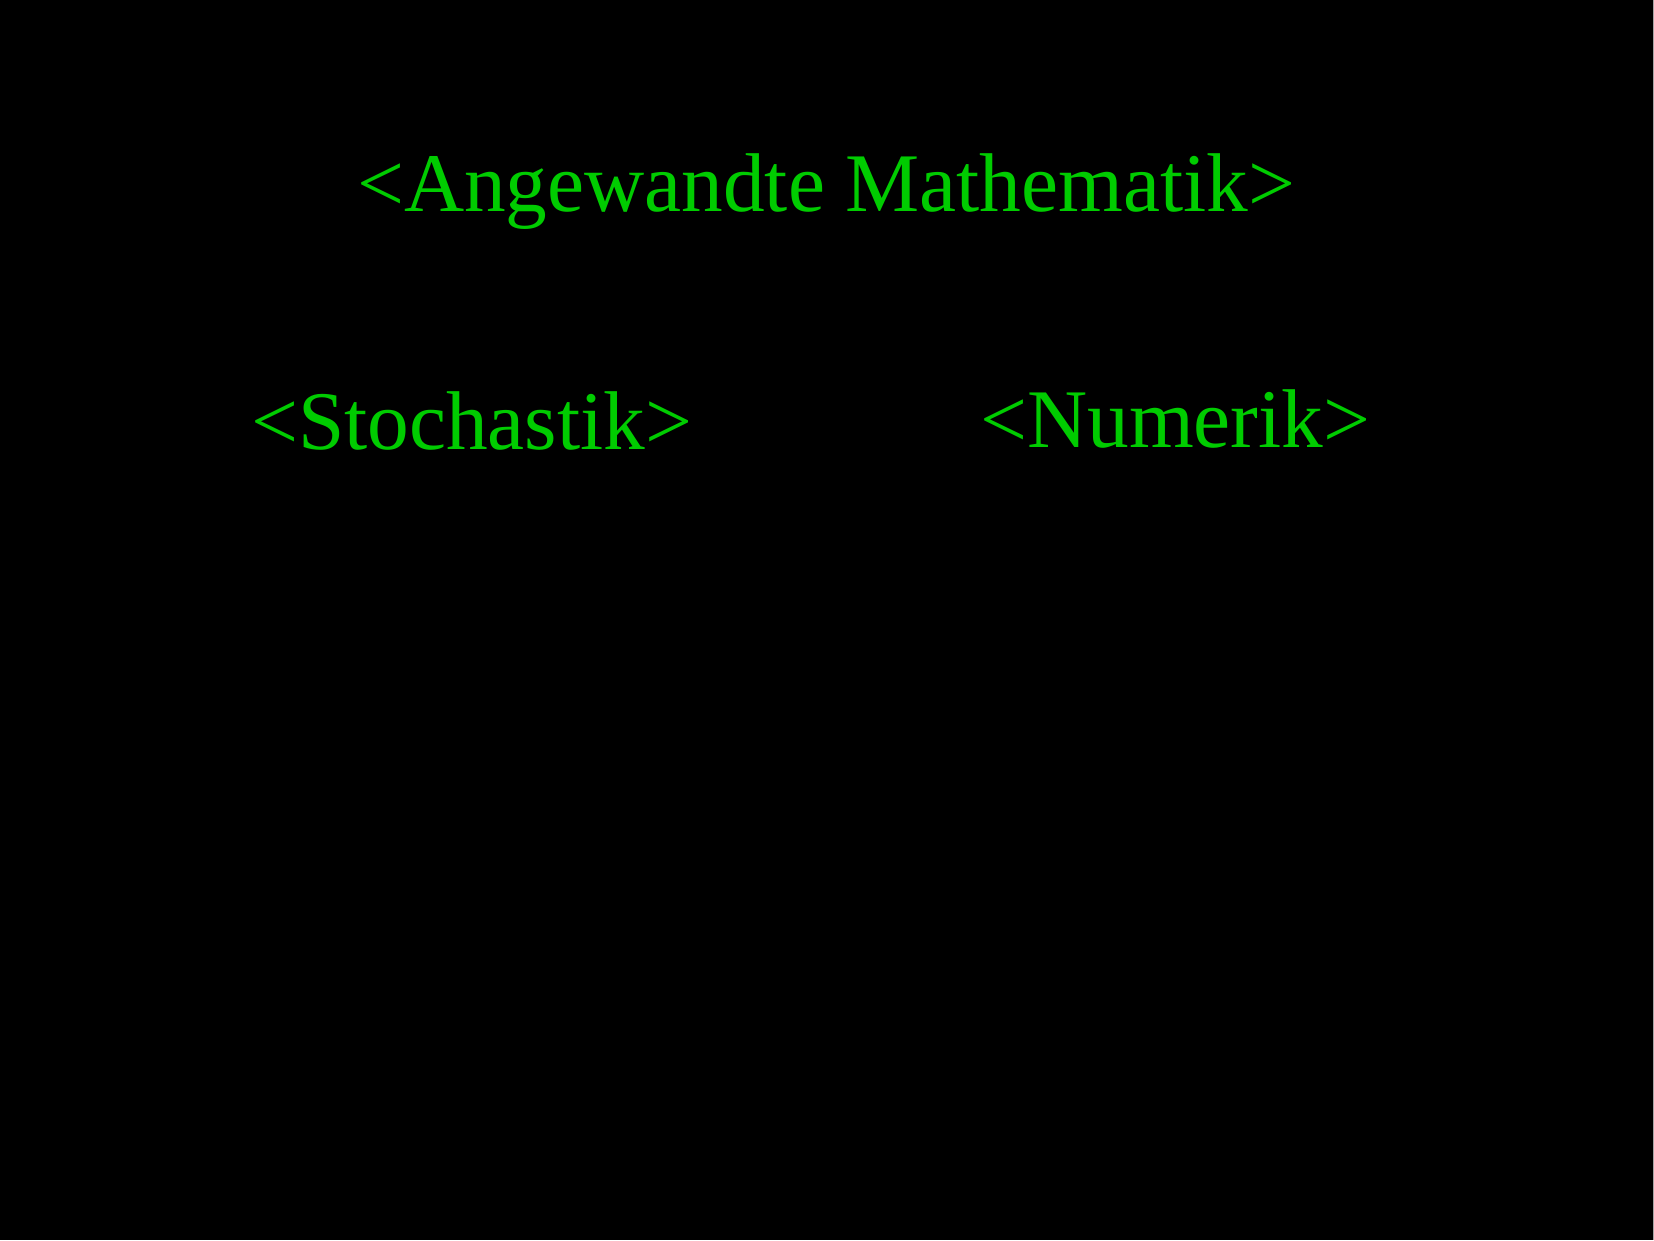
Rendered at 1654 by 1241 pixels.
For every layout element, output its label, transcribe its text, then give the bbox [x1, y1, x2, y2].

text_box <Numerik> [944, 366, 1418, 566]
text_box <Angewandte Mathematik> [342, 129, 1323, 329]
text_box <Stochastik> [236, 367, 709, 567]
